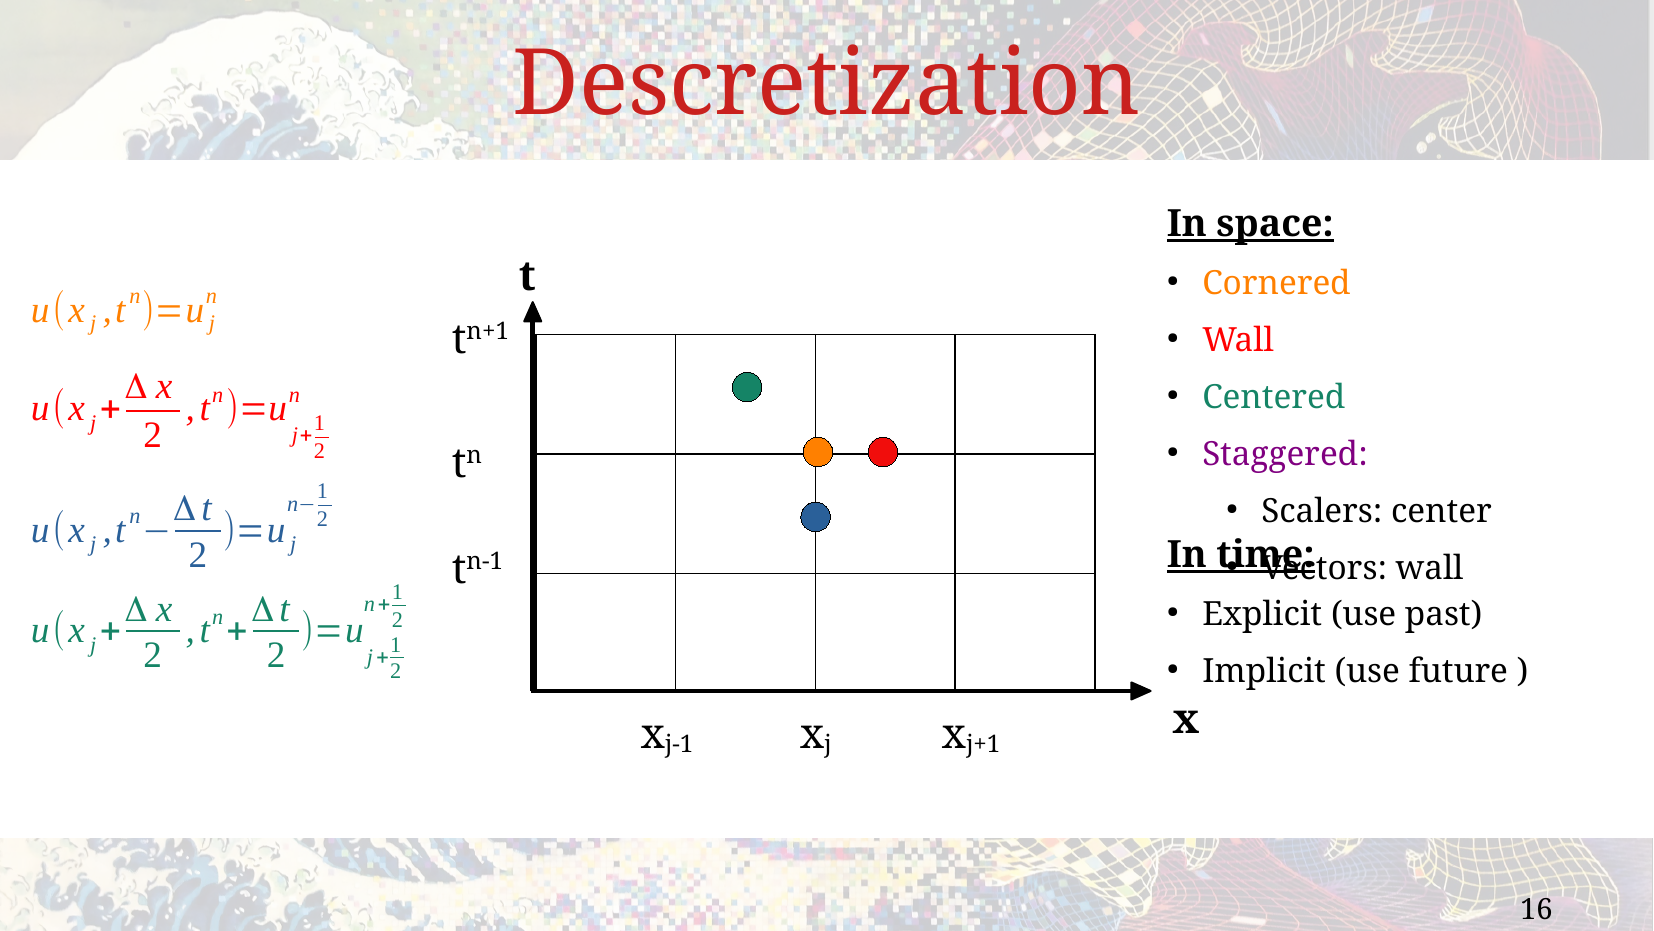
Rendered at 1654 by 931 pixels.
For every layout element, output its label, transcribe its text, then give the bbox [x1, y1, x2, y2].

text_box In time: Explicit (use past) Implicit (use future ) [1152, 519, 1489, 663]
text_box tn [437, 425, 556, 497]
table_cell [816, 574, 954, 689]
table_cell [676, 455, 815, 573]
table_cell [956, 455, 1094, 573]
text_box xj [785, 696, 904, 768]
text_box [803, 437, 833, 467]
chart [24, 578, 414, 685]
text_box x [1157, 681, 1209, 739]
table_cell [676, 574, 815, 689]
chart [24, 366, 336, 463]
text_box [732, 372, 762, 402]
text_box tn-1 [437, 531, 556, 603]
text_box In space: Cornered Wall Centered Staggered: Scalers: center Vectors: wall [1152, 188, 1467, 512]
table_cell [816, 455, 954, 573]
table_header [676, 335, 815, 453]
text_box [800, 501, 831, 532]
table_cell [537, 455, 675, 573]
table_header [537, 335, 675, 453]
table_header [816, 335, 954, 453]
text_box xj-1 [625, 696, 745, 768]
text_box xj+1 [927, 696, 1046, 768]
table_cell [956, 574, 1094, 689]
chart [24, 478, 339, 576]
text_box tn+1 [437, 301, 556, 373]
table_header [956, 335, 1094, 453]
text_box [868, 437, 898, 467]
chart [24, 283, 223, 336]
text_box t [504, 238, 548, 296]
title Descretization [0, 1, 1654, 157]
table_cell [537, 574, 675, 689]
